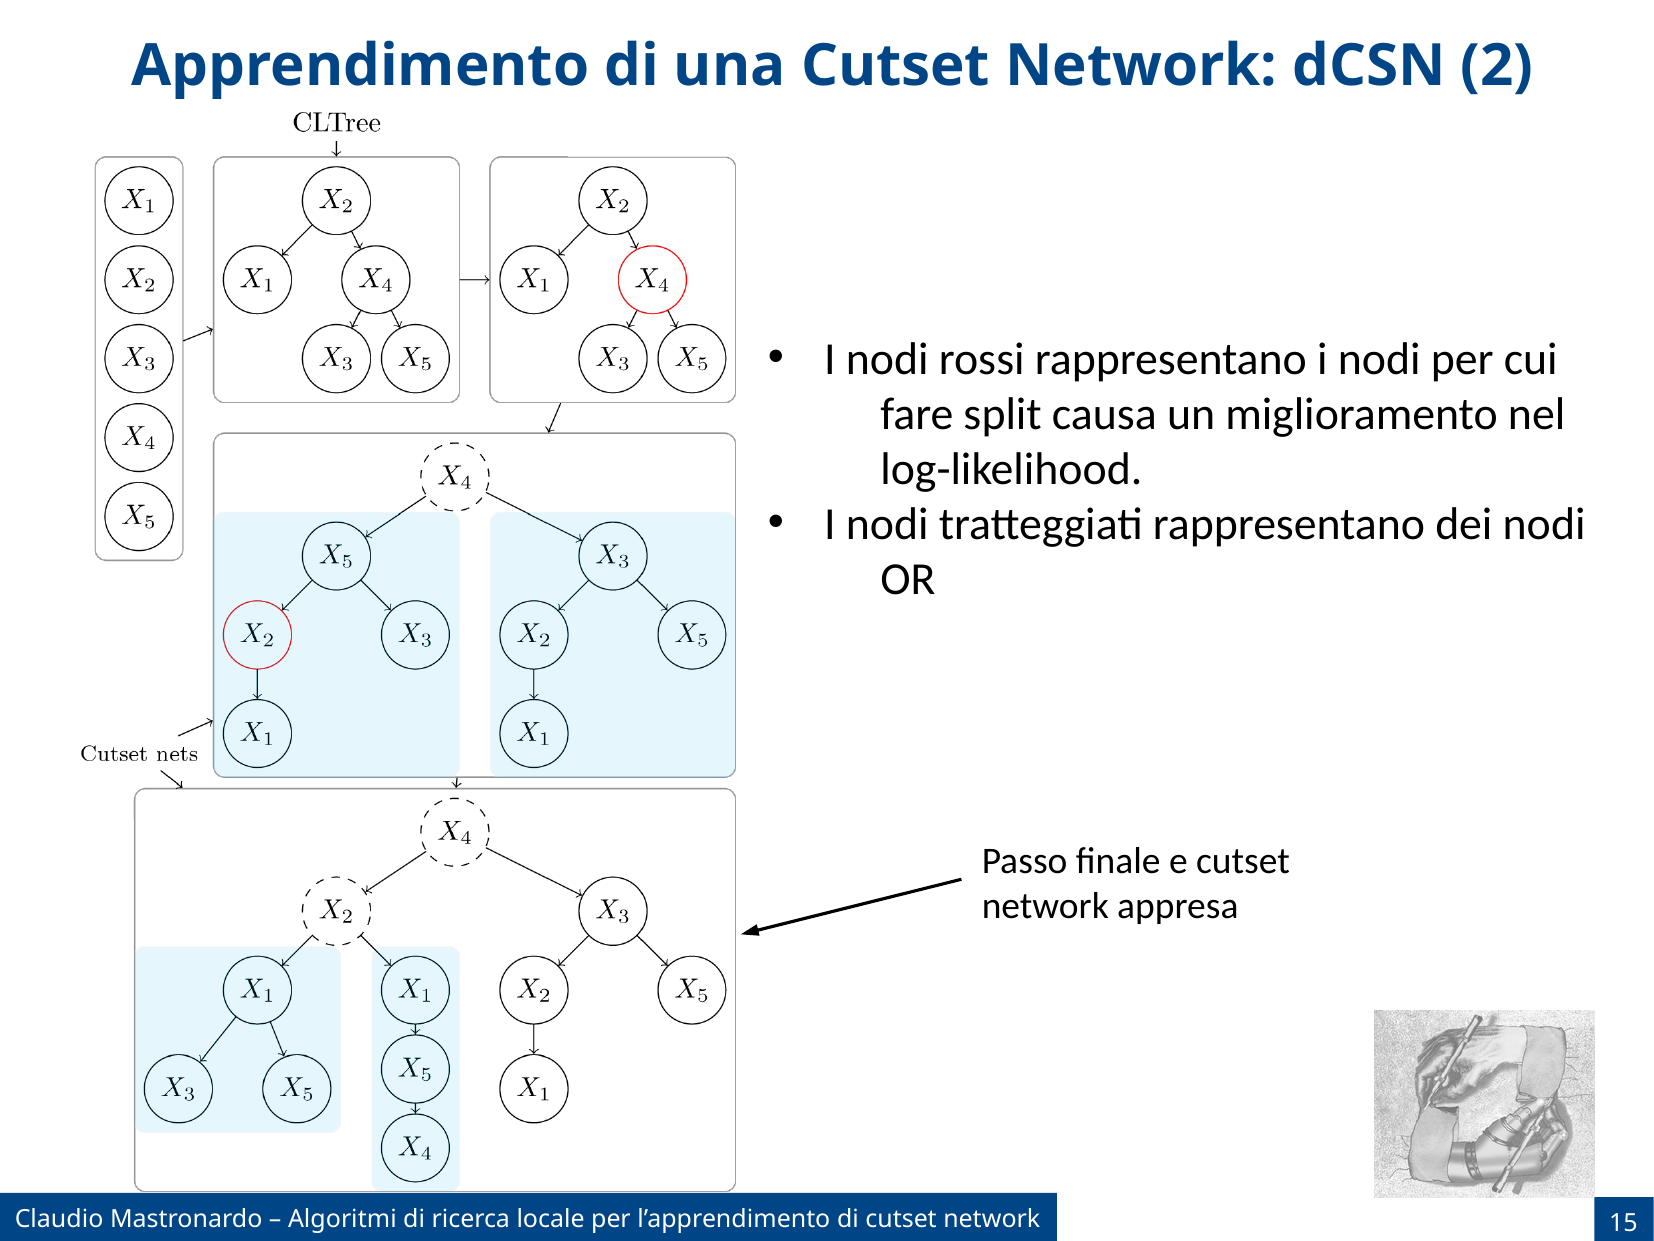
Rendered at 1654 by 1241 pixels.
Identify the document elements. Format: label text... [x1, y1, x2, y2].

title Apprendimento di una Cutset Network: dCSN (2) [41, 17, 1625, 107]
text_box Passo finale e cutset network appresa [966, 828, 1351, 935]
picture [75, 106, 736, 1192]
text_box I nodi rossi rappresentano i nodi per cui fare split causa un miglioramento nel log-likelihood. I nodi tratteggiati rappresentano dei nodi OR [752, 320, 1607, 614]
